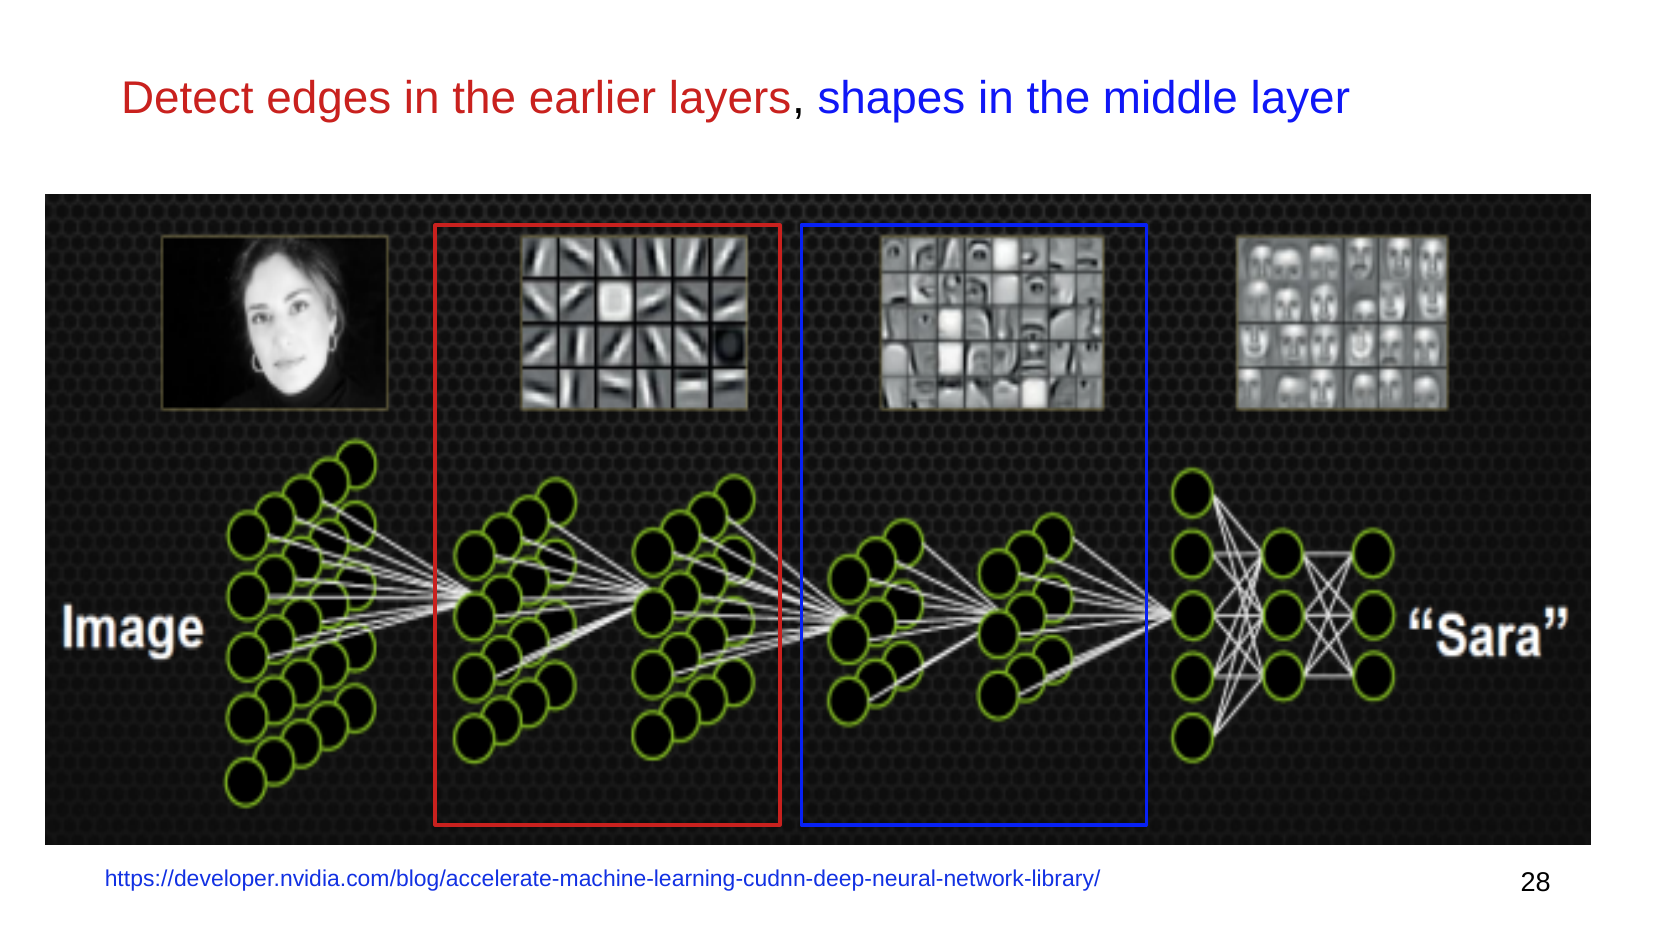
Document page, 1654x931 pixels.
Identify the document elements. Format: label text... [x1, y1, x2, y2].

picture [45, 194, 1591, 846]
text_box https://developer.nvidia.com/blog/accelerate-machine-learning-cudnn-deep-neural-network-library/ [90, 858, 1156, 916]
text_box Detect edges in the earlier layers, shapes in the middle layer [105, 63, 1531, 166]
